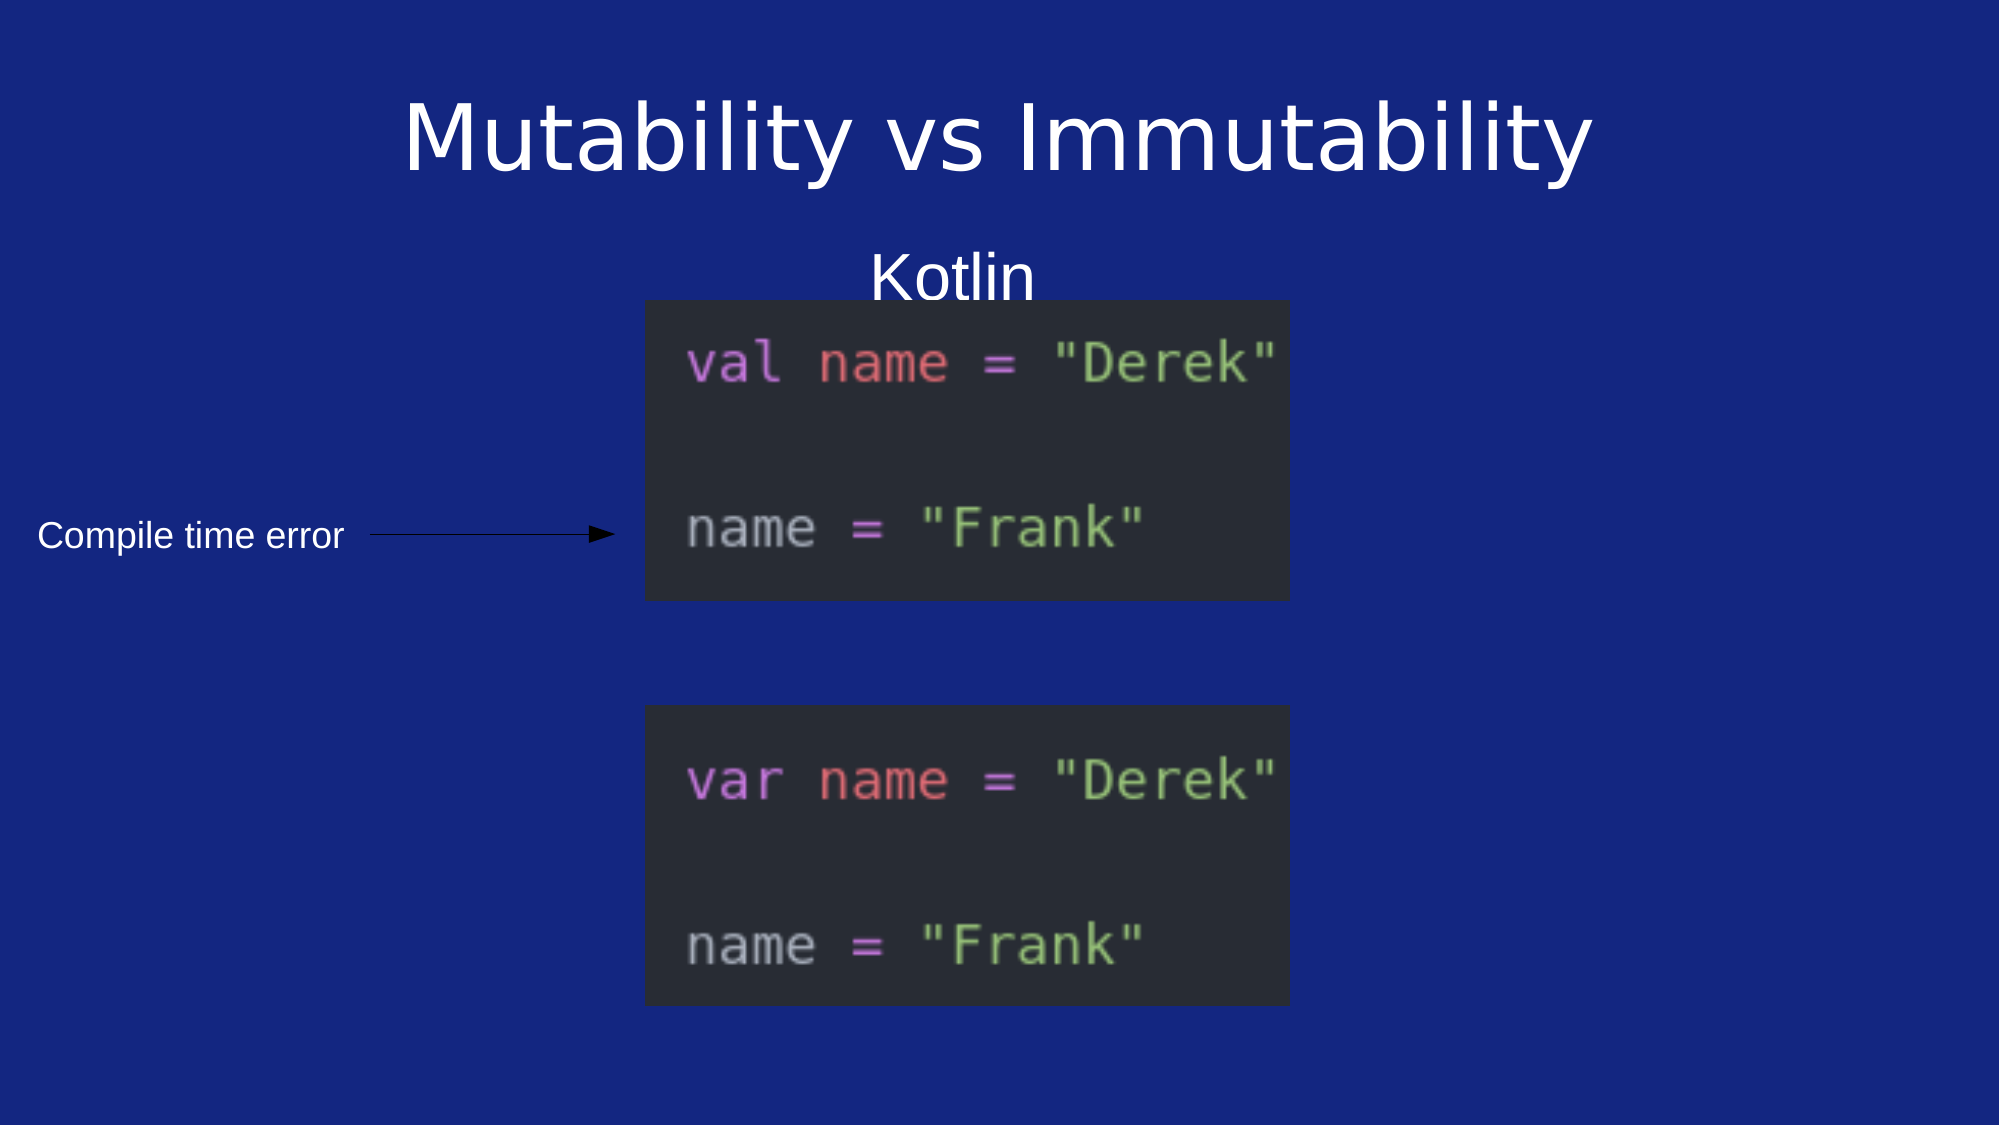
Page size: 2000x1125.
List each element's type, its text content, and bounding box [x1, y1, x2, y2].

text_box Kotlin [855, 232, 1591, 323]
text_box Compile time error [22, 506, 616, 564]
title Mutability vs Immutability [99, 44, 1900, 233]
picture [645, 300, 1290, 601]
picture [645, 705, 1291, 1006]
